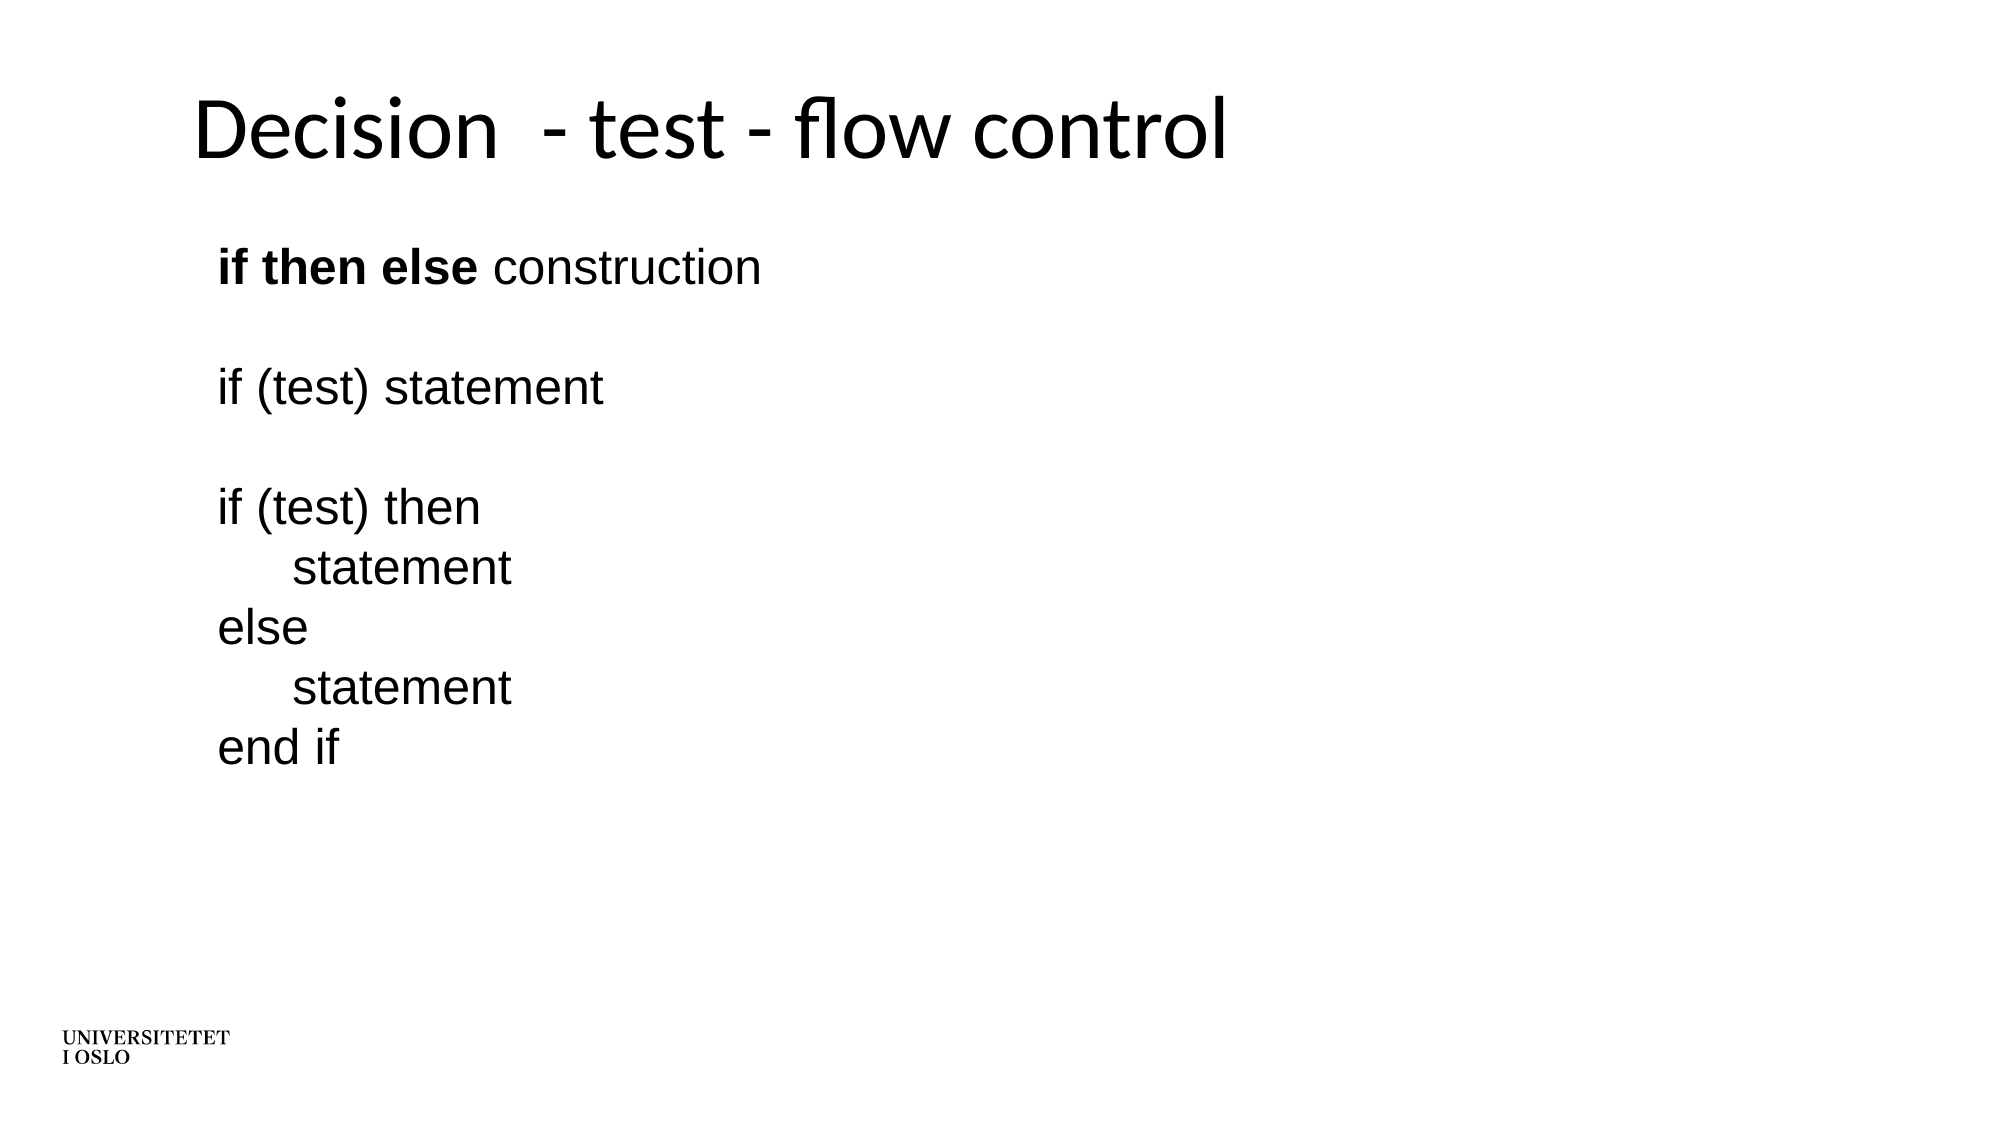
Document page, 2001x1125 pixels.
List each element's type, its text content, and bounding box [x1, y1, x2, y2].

text_box Decision - test - flow control [173, 49, 1878, 164]
text_box if then else construction if (test) statement if (test) then statement else statement end if [197, 214, 1902, 992]
picture [62, 1030, 230, 1064]
